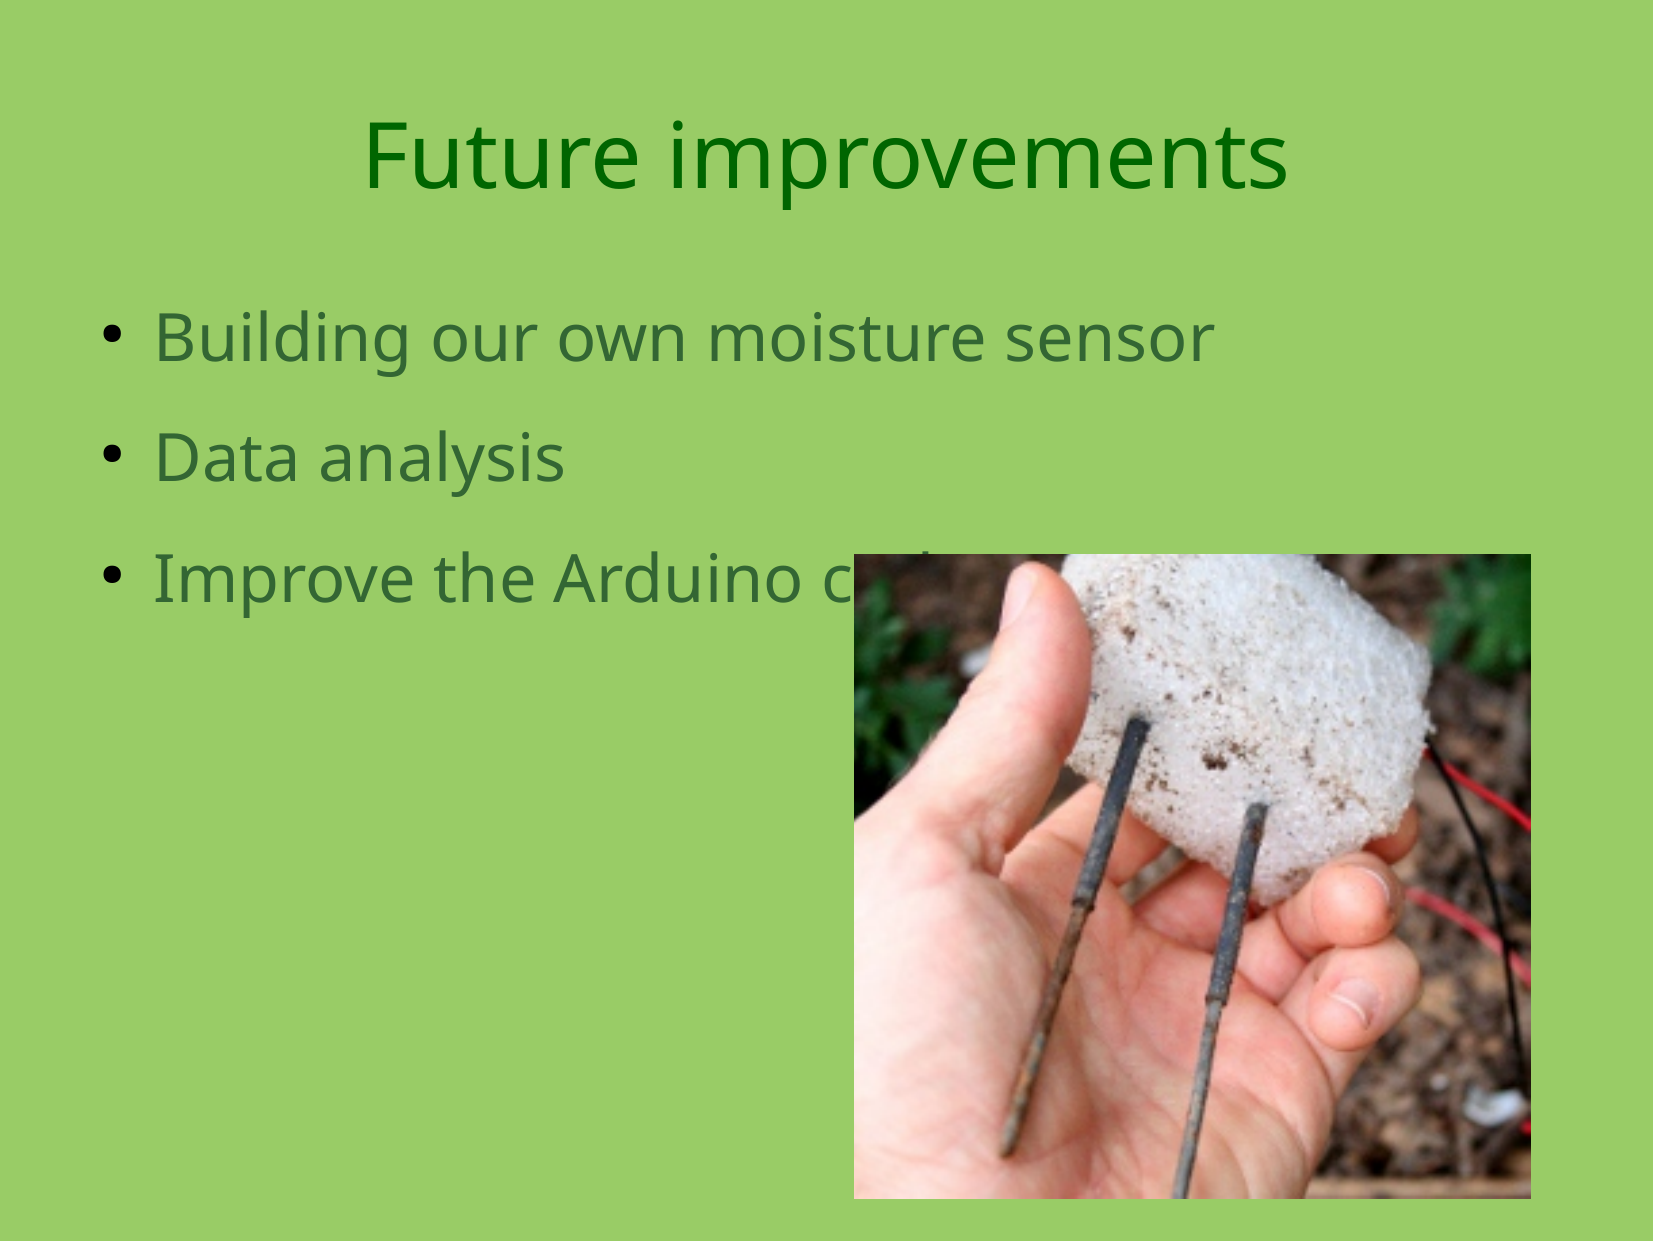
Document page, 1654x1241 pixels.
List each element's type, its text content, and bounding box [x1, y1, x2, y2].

picture [854, 554, 1531, 1199]
title Future improvements [82, 49, 1571, 257]
list Building our own moisture sensor Data analysis Improve the Arduino code [82, 290, 1571, 1010]
